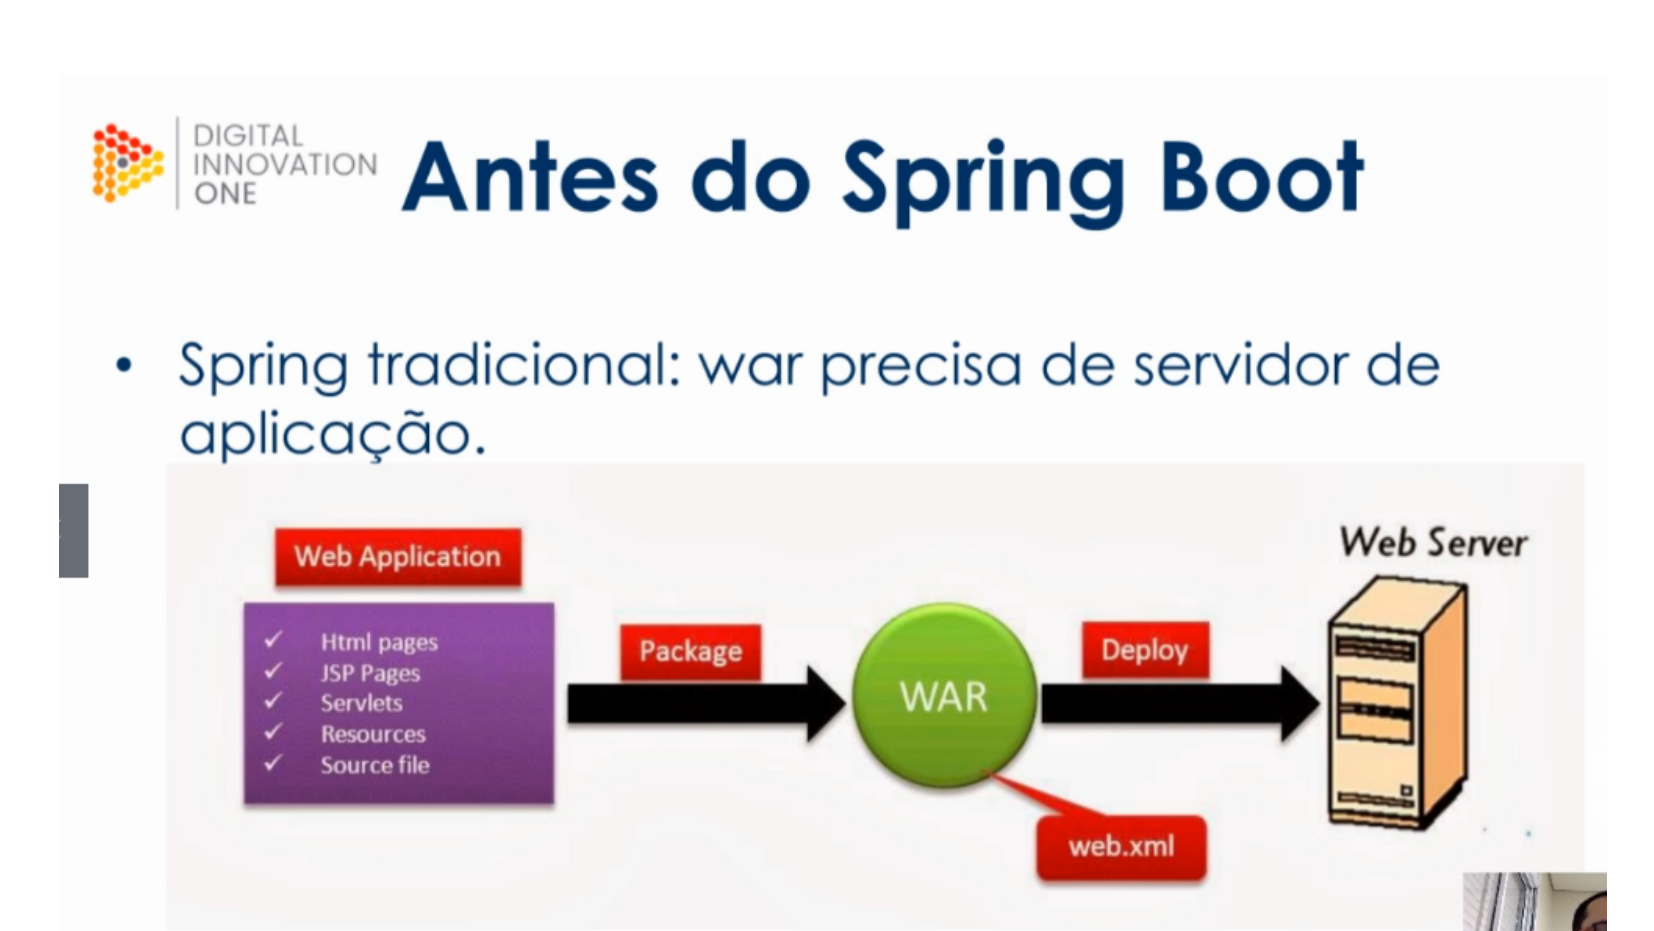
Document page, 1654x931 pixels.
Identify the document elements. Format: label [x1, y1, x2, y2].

picture [59, 74, 1607, 931]
